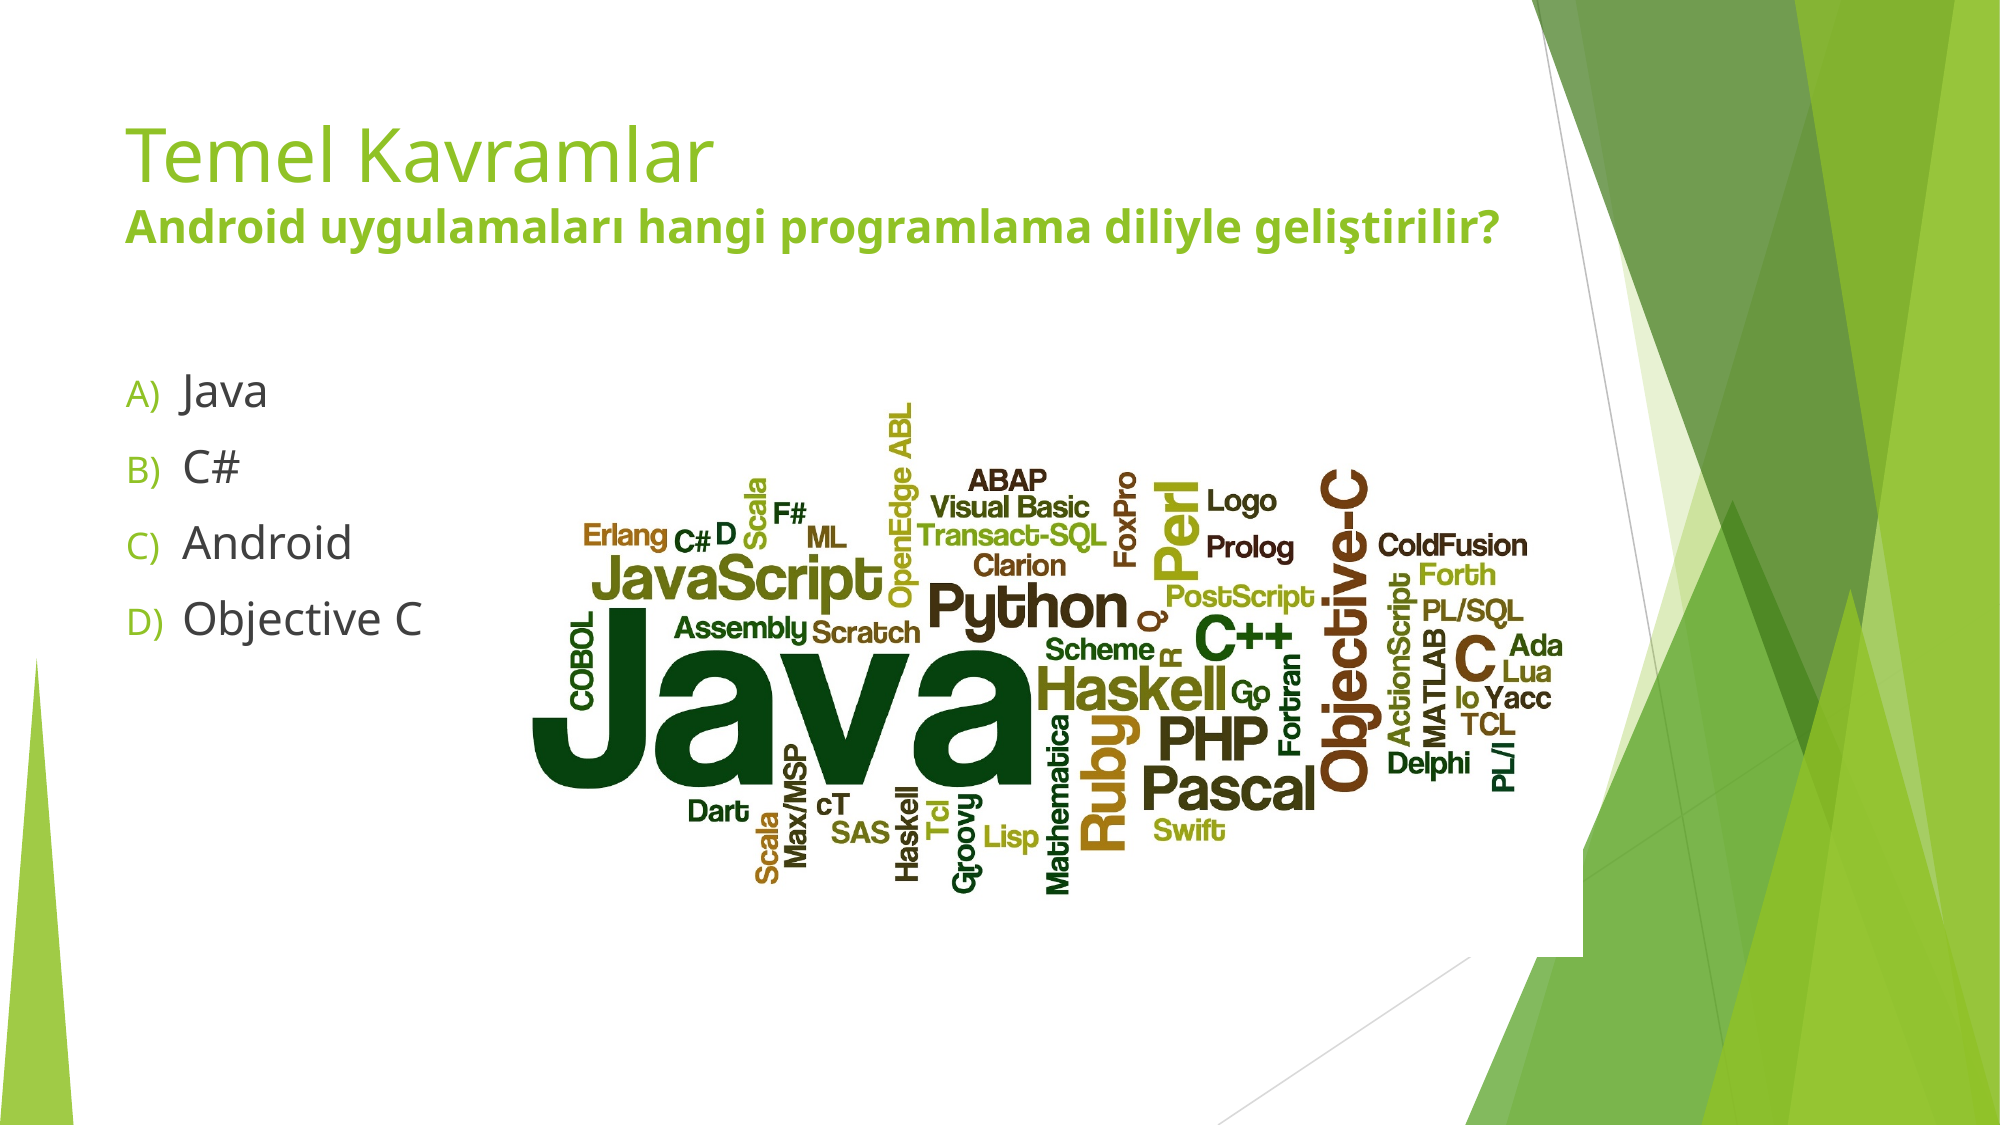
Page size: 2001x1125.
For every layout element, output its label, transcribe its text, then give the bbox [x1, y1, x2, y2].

title Temel Kavramlar Android uygulamaları hangi programlama diliyle geliştirilir? [111, 99, 1522, 317]
picture [502, 332, 1583, 957]
list Java C# Android Objective C [111, 354, 1522, 992]
